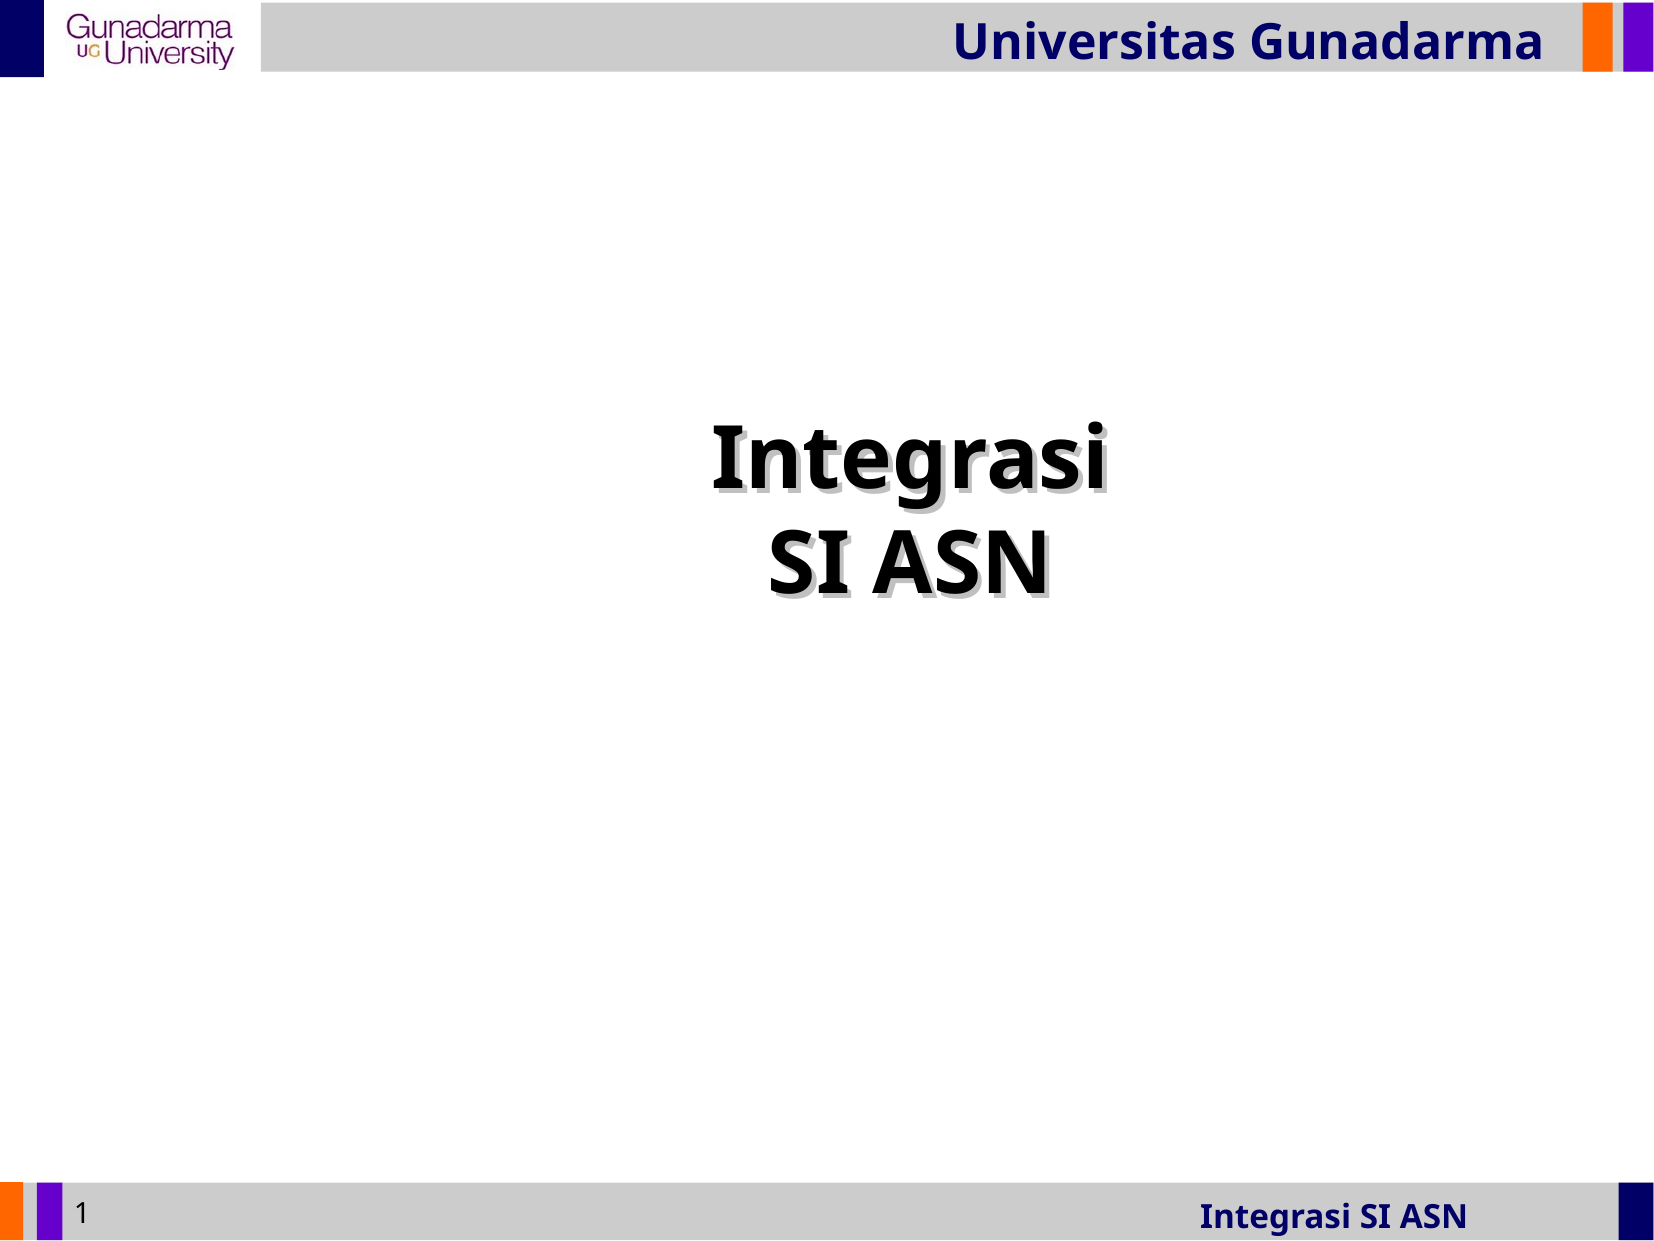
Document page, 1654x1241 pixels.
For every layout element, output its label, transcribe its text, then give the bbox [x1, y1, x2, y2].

title Integrasi SI ASN [480, 315, 1341, 698]
picture [65, 0, 235, 70]
